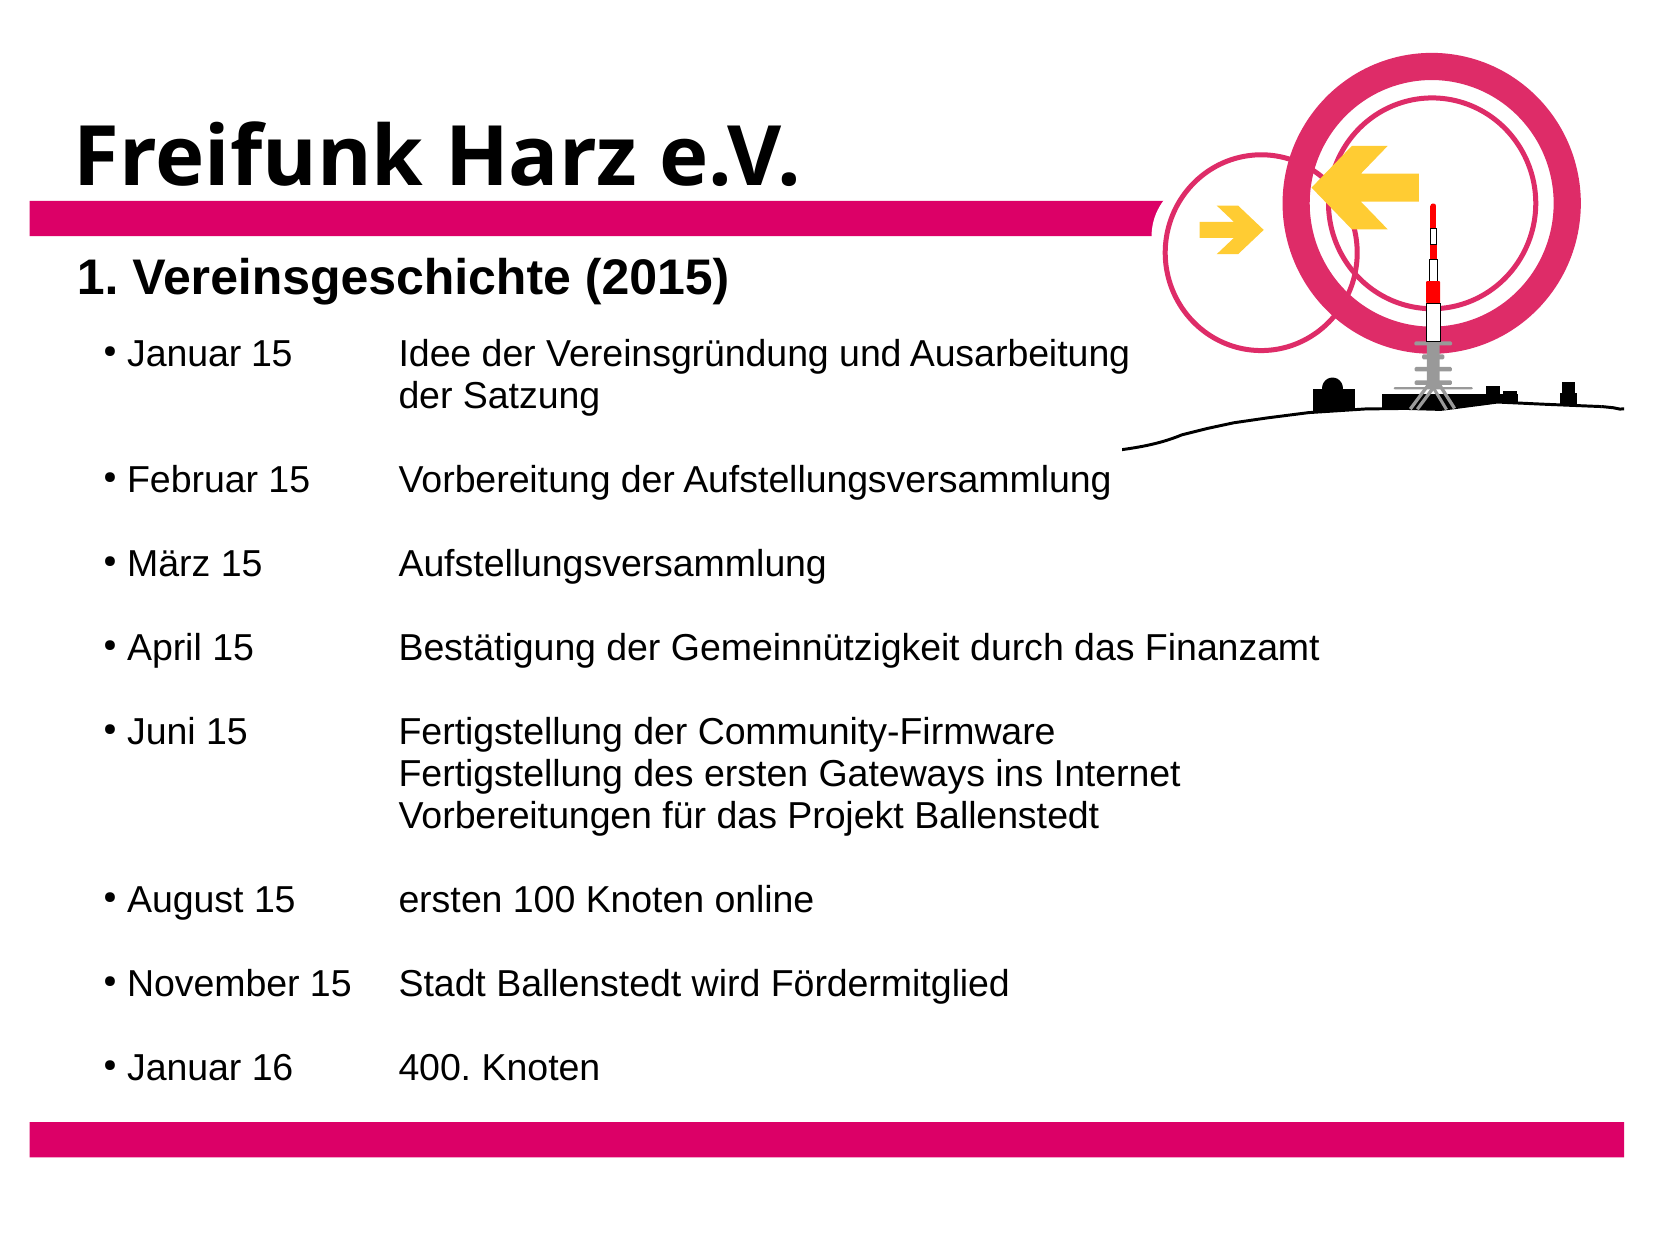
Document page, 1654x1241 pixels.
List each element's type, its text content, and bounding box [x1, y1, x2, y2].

text_box Januar 15 Idee der Vereinsgründung und Ausarbeitung der Satzung Februar 15 Vorbereitung der Aufstellungsversammlung März 15 Aufstellungsversammlung April 15 Bestätigung der Gemeinnützigkeit durch das Finanzamt Juni 15 Fertigstellung der Community-Firmware Fertigstellung des ersten Gateways ins Internet Vorbereitungen für das Projekt Ballenstedt August 15 ersten 100 Knoten online November 15 Stadt Ballenstedt wird Fördermitglied Januar 16 400. Knoten [88, 324, 1418, 1139]
subtitle 1. Vereinsgeschichte (2015) [76, 218, 945, 337]
